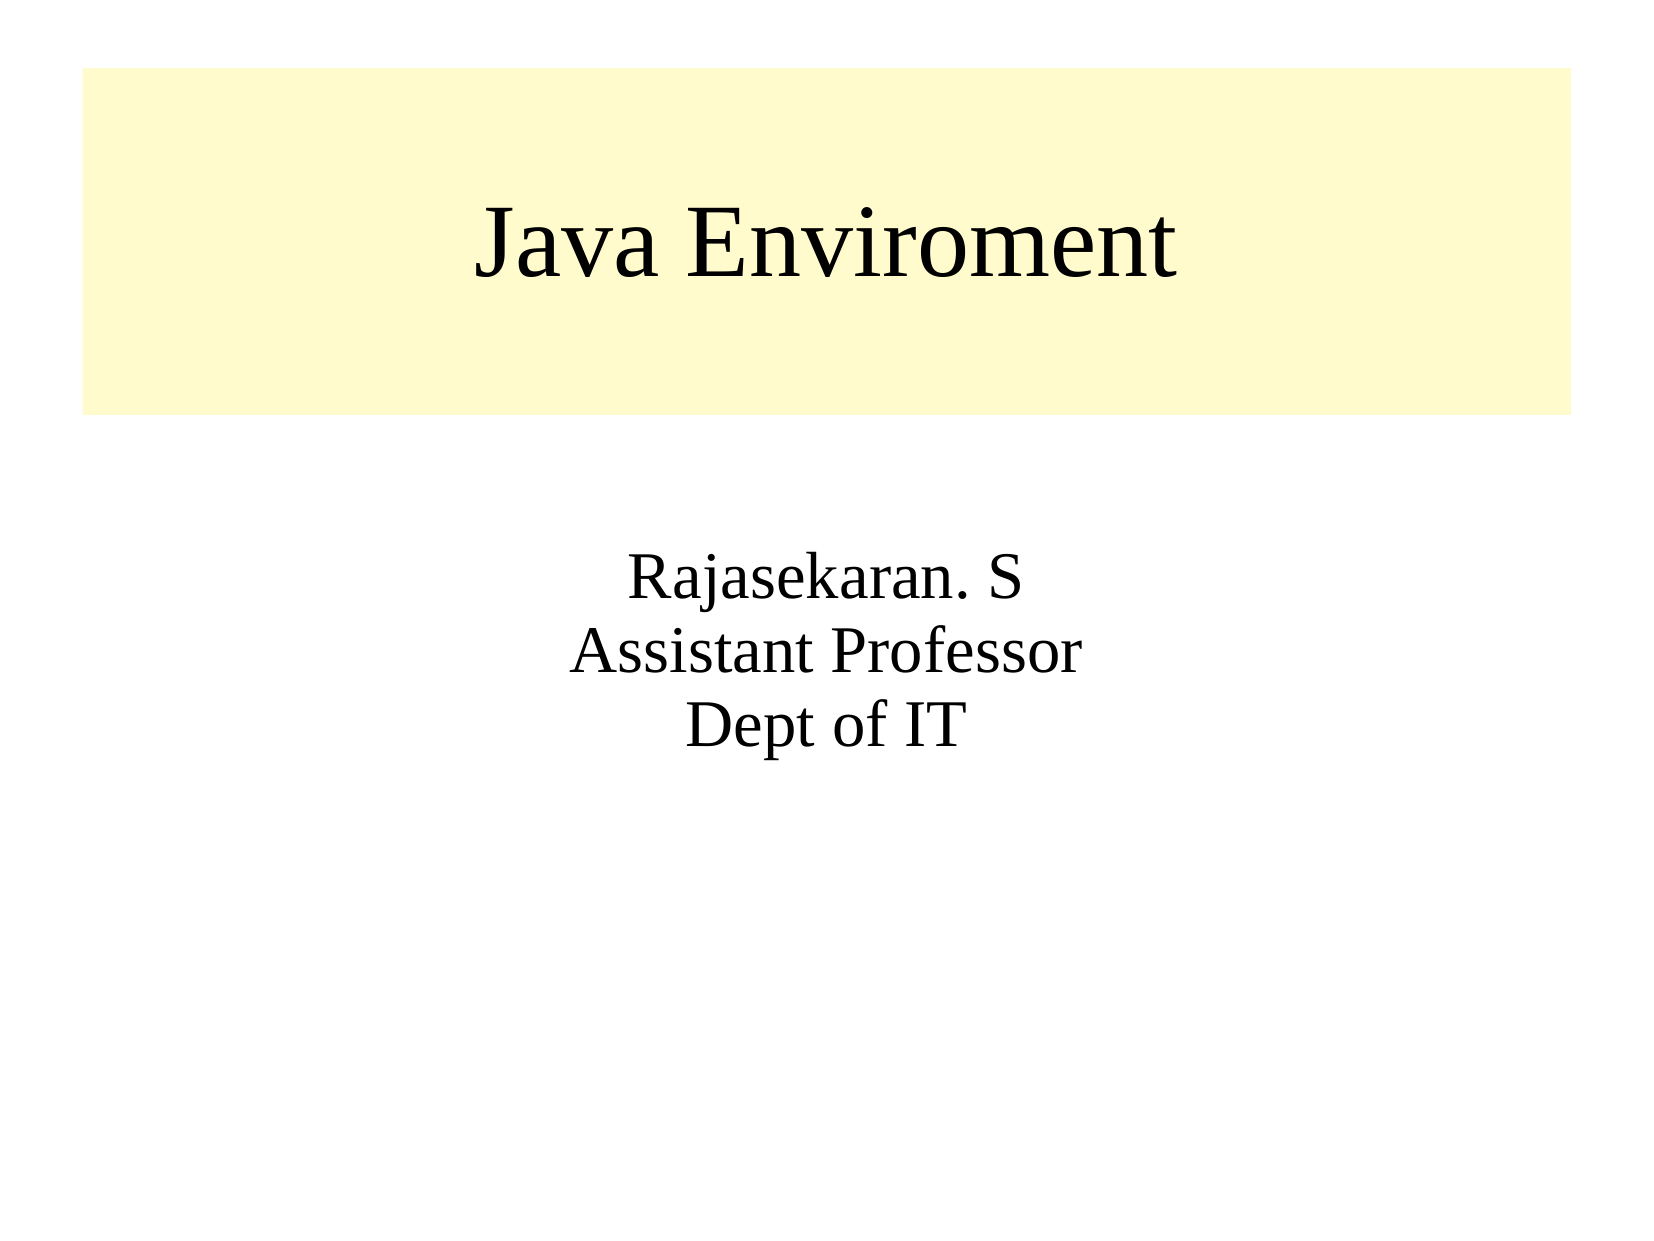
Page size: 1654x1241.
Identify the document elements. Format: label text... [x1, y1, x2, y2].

title Java Enviroment [82, 68, 1571, 290]
subtitle Rajasekaran. S Assistant Professor Dept of IT [82, 290, 1571, 1010]
